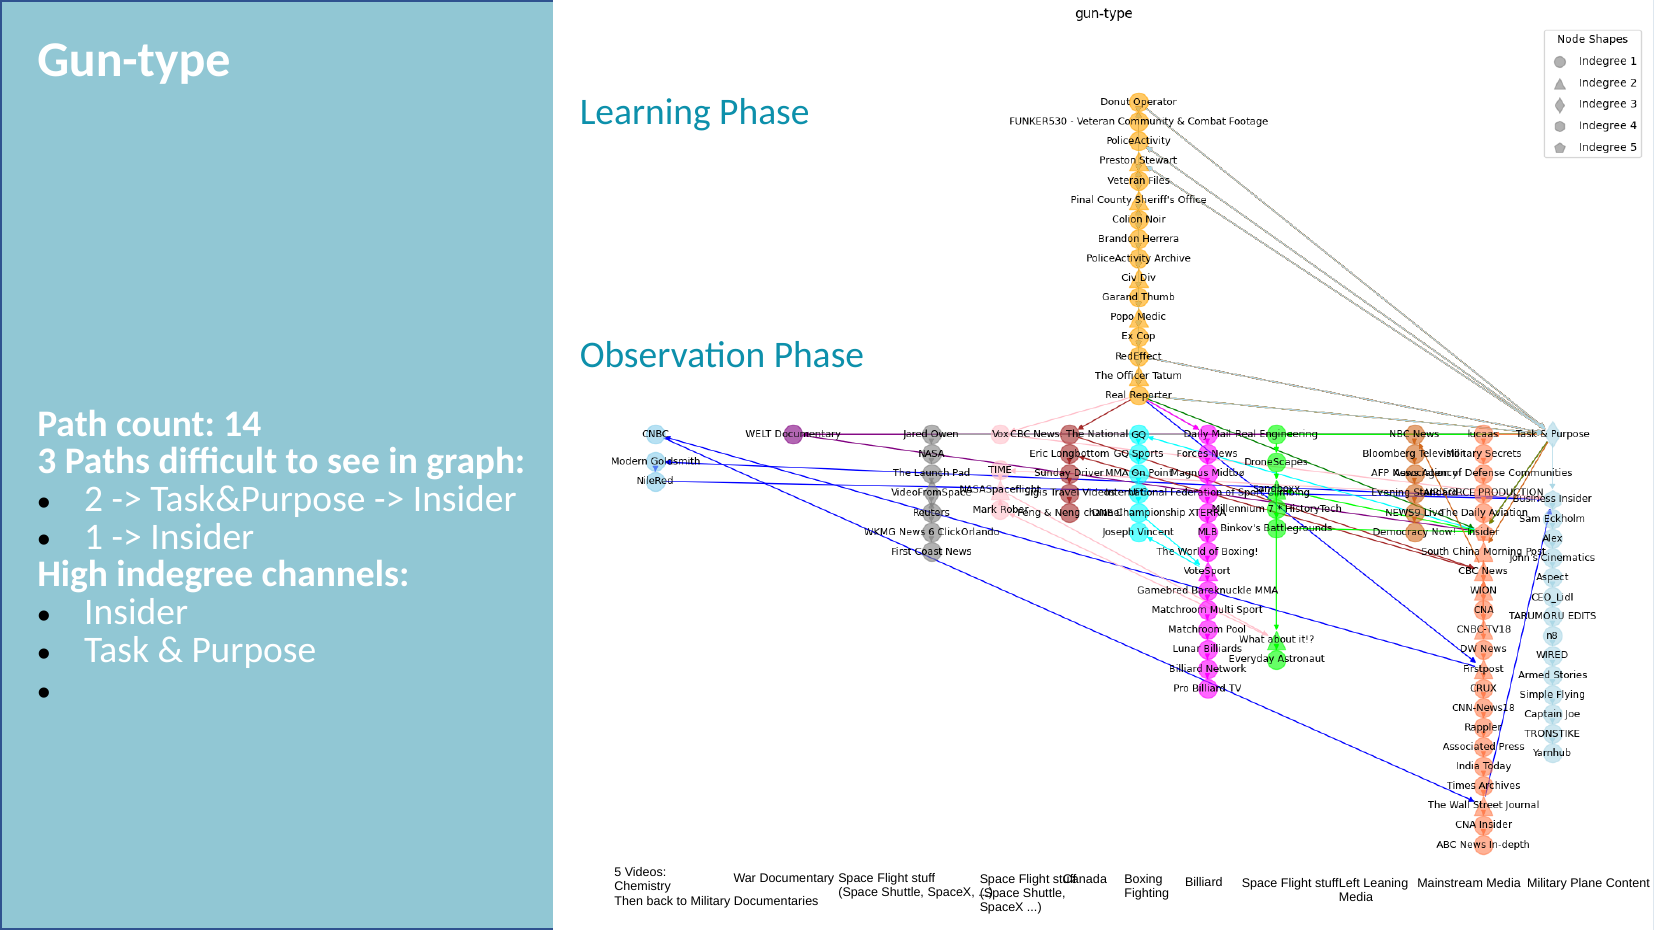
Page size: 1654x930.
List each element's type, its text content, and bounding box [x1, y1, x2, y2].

text_box Military Plane Content [1512, 868, 1654, 899]
text_box Boxing Fighting [1109, 864, 1184, 911]
text_box 5 Videos: Chemistry Then back to Military Documentaries [599, 858, 834, 920]
text_box Space Flight stuff [1227, 868, 1324, 899]
text_box Left Leaning Media [1324, 868, 1468, 915]
text_box Billiard [1170, 867, 1238, 899]
text_box Space Flight stuff (Space Shuttle, SpaceX ...) [965, 864, 1092, 926]
text_box Space Flight stuff (Space Shuttle, SpaceX, ...) [823, 863, 1008, 910]
text_box Canada [1048, 864, 1109, 897]
text_box War Documentary [718, 863, 823, 894]
picture [553, 0, 1654, 930]
text_box Learning Phase [564, 88, 849, 194]
text_box Mainstream Media [1402, 868, 1512, 899]
text_box Path count: 14 3 Paths difficult to see in graph: 2 -> Task&Purpose -> Insider 1 -> Insider High indegree channels: Insider Task & Purpose [22, 400, 565, 786]
text_box Observation Phase [564, 332, 981, 393]
text_box Gun-type [22, 31, 536, 108]
